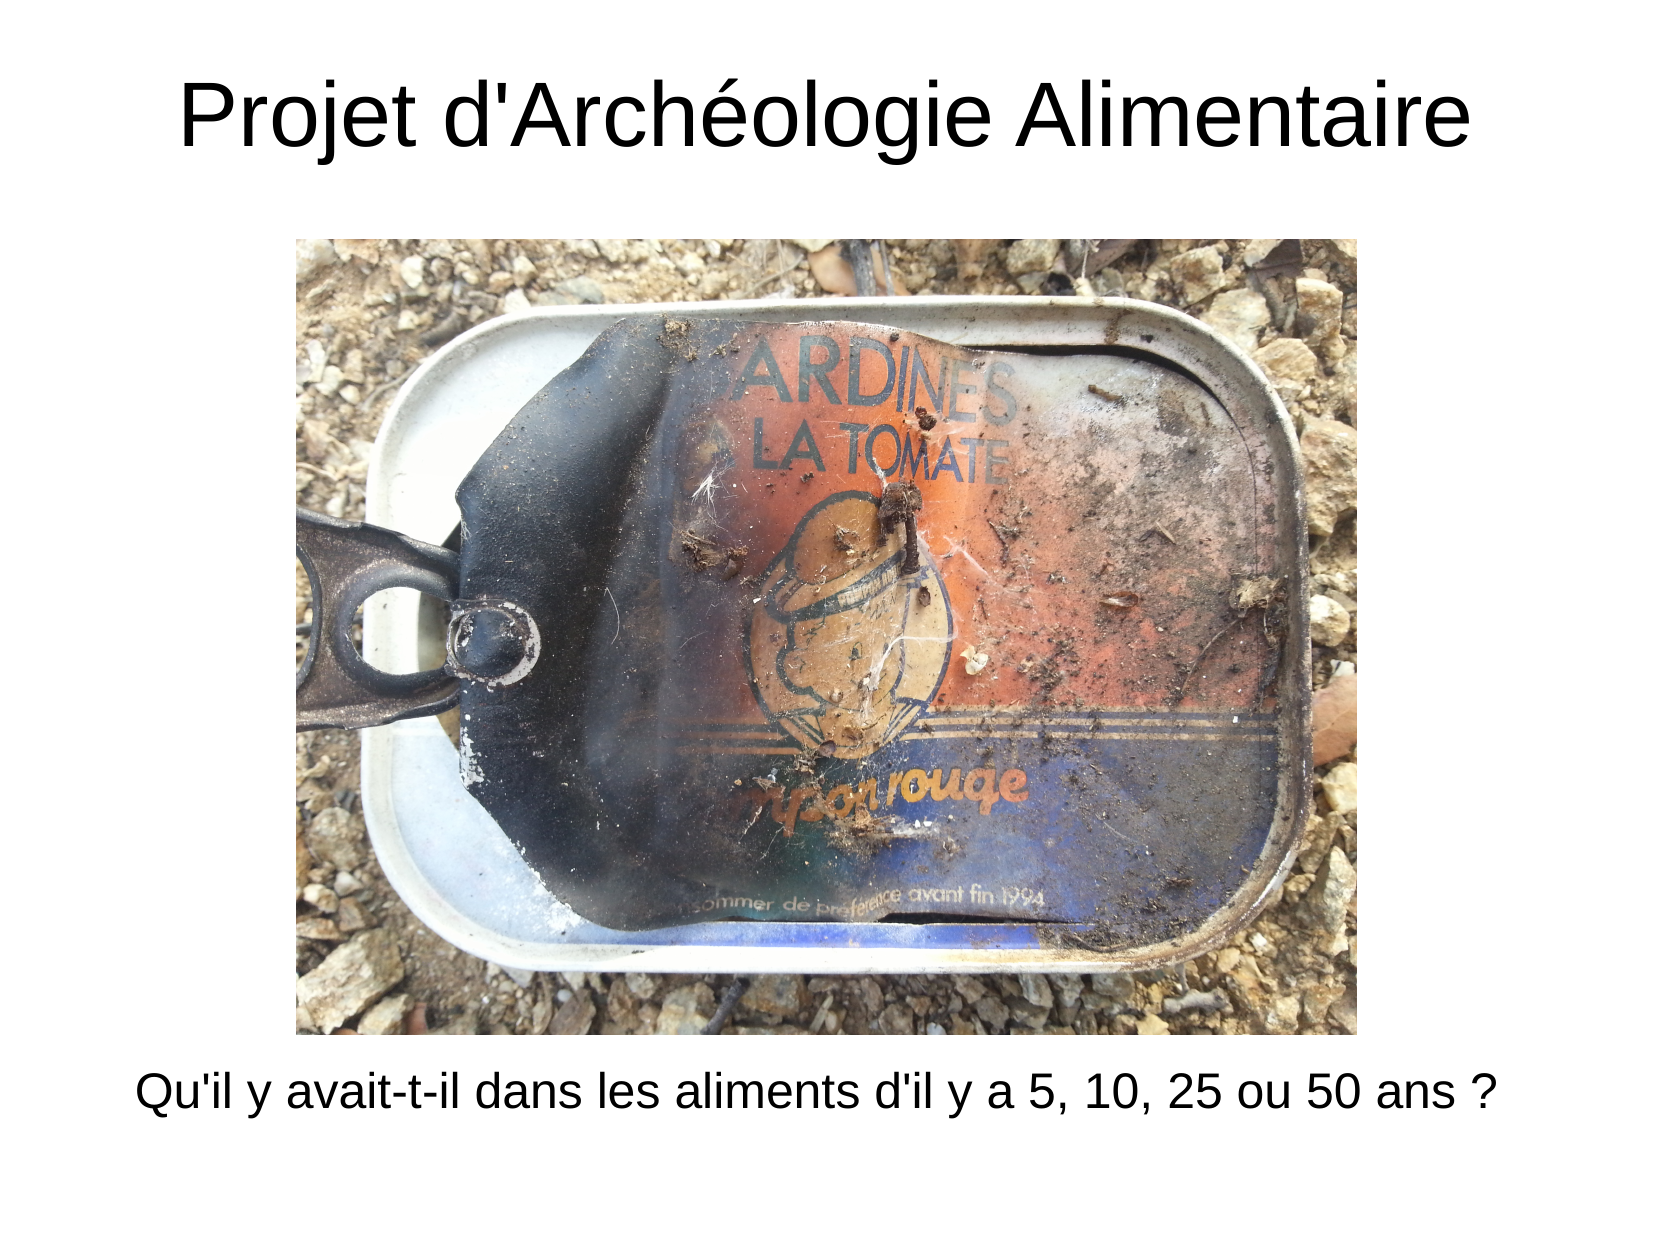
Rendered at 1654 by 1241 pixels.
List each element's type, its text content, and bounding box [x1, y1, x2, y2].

title Projet d'Archéologie Alimentaire [82, 49, 1571, 181]
picture [296, 239, 1357, 1036]
text_box Qu'il y avait-t-il dans les aliments d'il y a 5, 10, 25 ou 50 ans ? [120, 1056, 1576, 1127]
